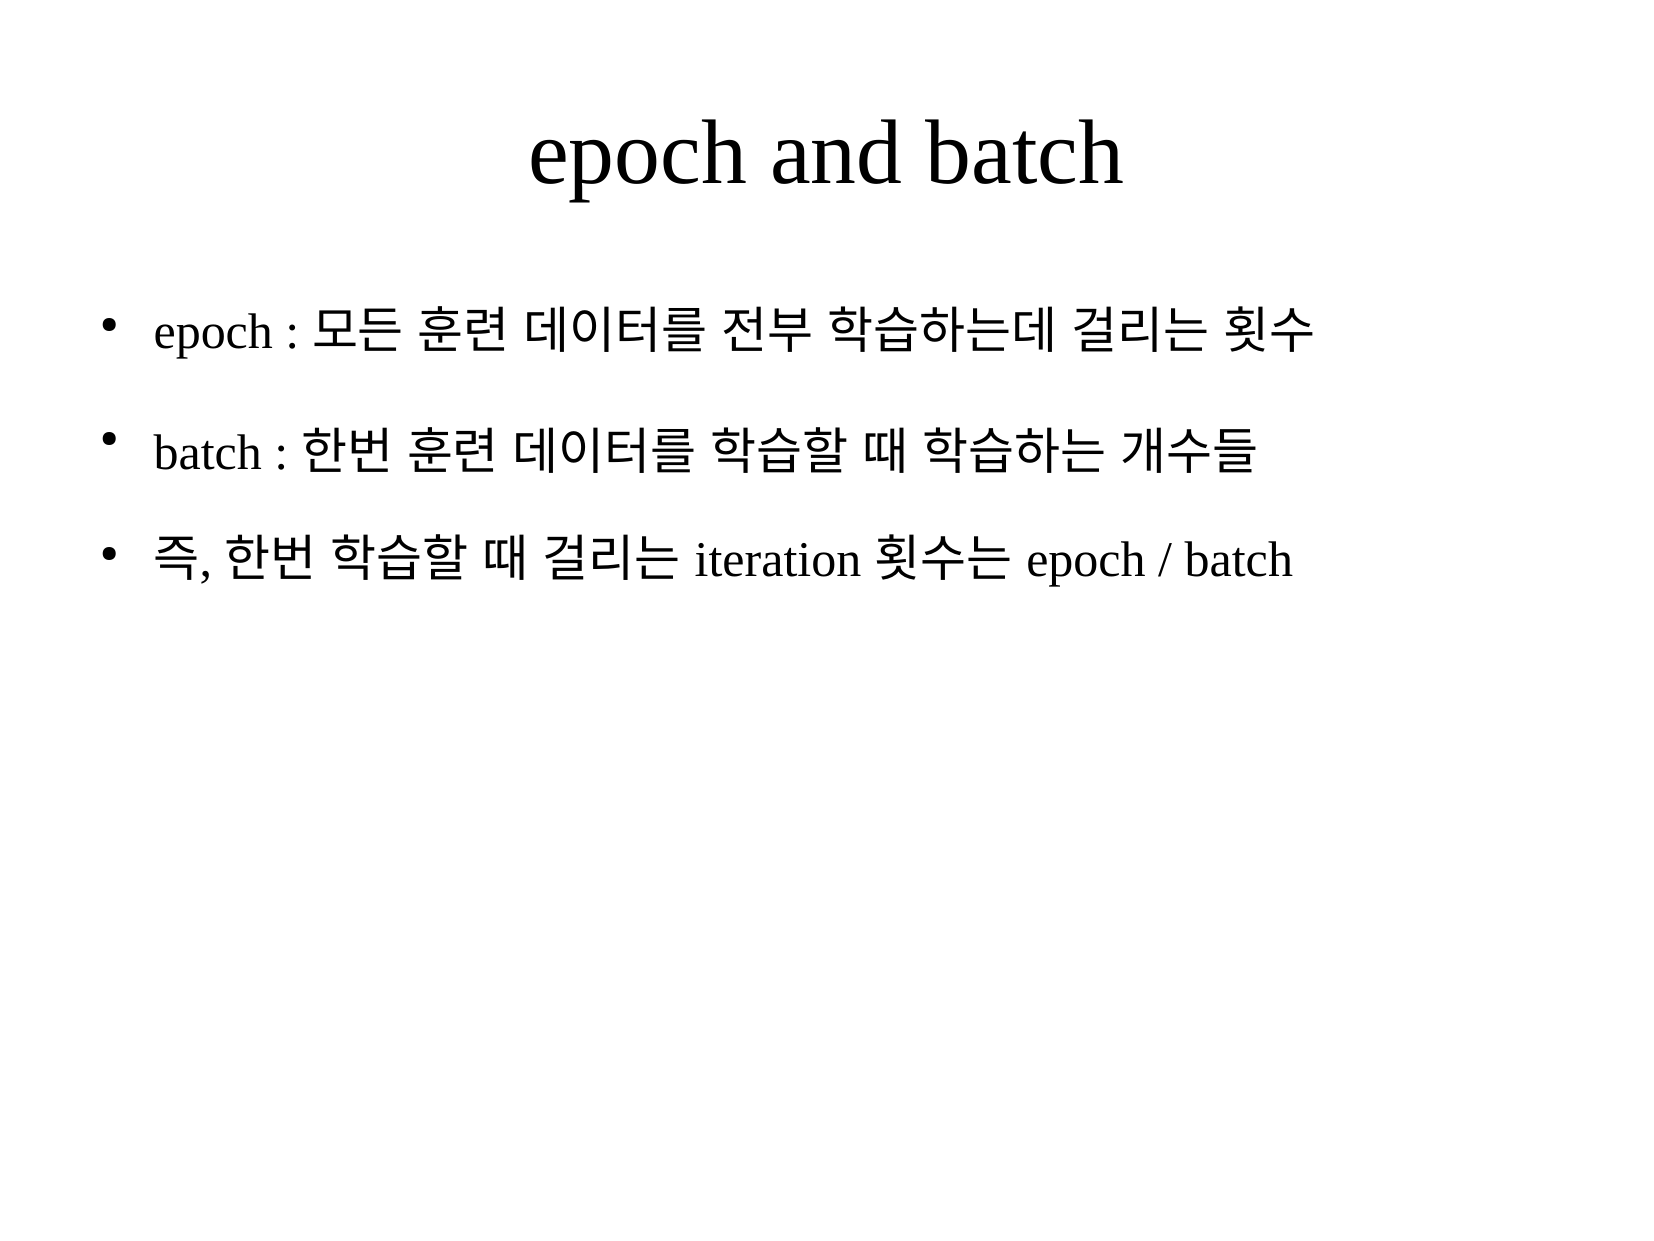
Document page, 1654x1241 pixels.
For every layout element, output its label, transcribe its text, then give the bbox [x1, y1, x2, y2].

title epoch and batch [82, 49, 1571, 257]
list epoch : 모든 훈련 데이터를 전부 학습하는데 걸리는 횟수 batch : 한번 훈련 데이터를 학습할 때 학습하는 개수들 즉, 한번 학습할 때 걸리는 iteration 횟수는 epoch / batch [82, 290, 1571, 1010]
